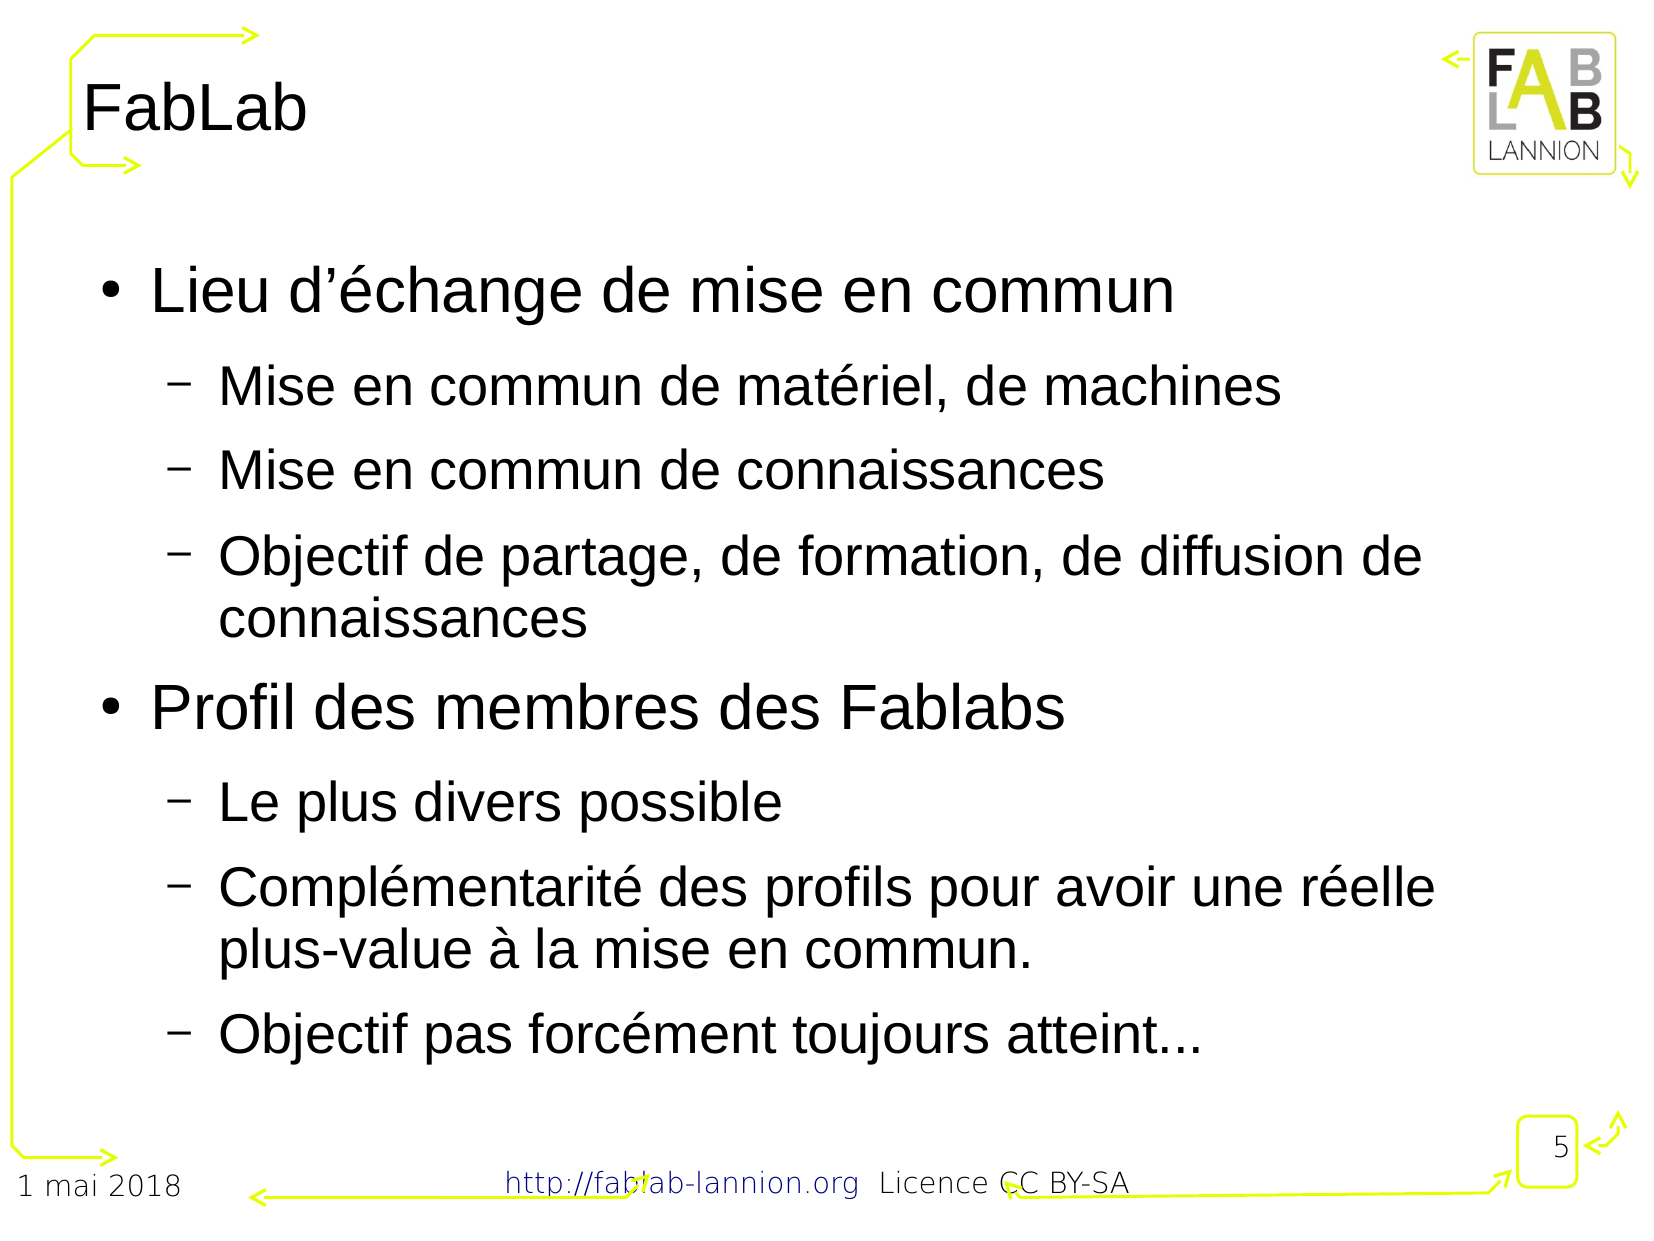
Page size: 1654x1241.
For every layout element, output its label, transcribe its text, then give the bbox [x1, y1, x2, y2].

picture [1470, 29, 1619, 178]
title FabLab [82, 49, 1441, 166]
list Lieu d’échange de mise en commun Mise en commun de matériel, de machines Mise en commun de connaissances Objectif de partage, de formation, de diffusion de connaissances Profil des membres des Fablabs Le plus divers possible Complémentarité des profils pour avoir une réelle plus-value à la mise en commun. Objectif pas forcément toujours atteint... [82, 254, 1571, 1075]
